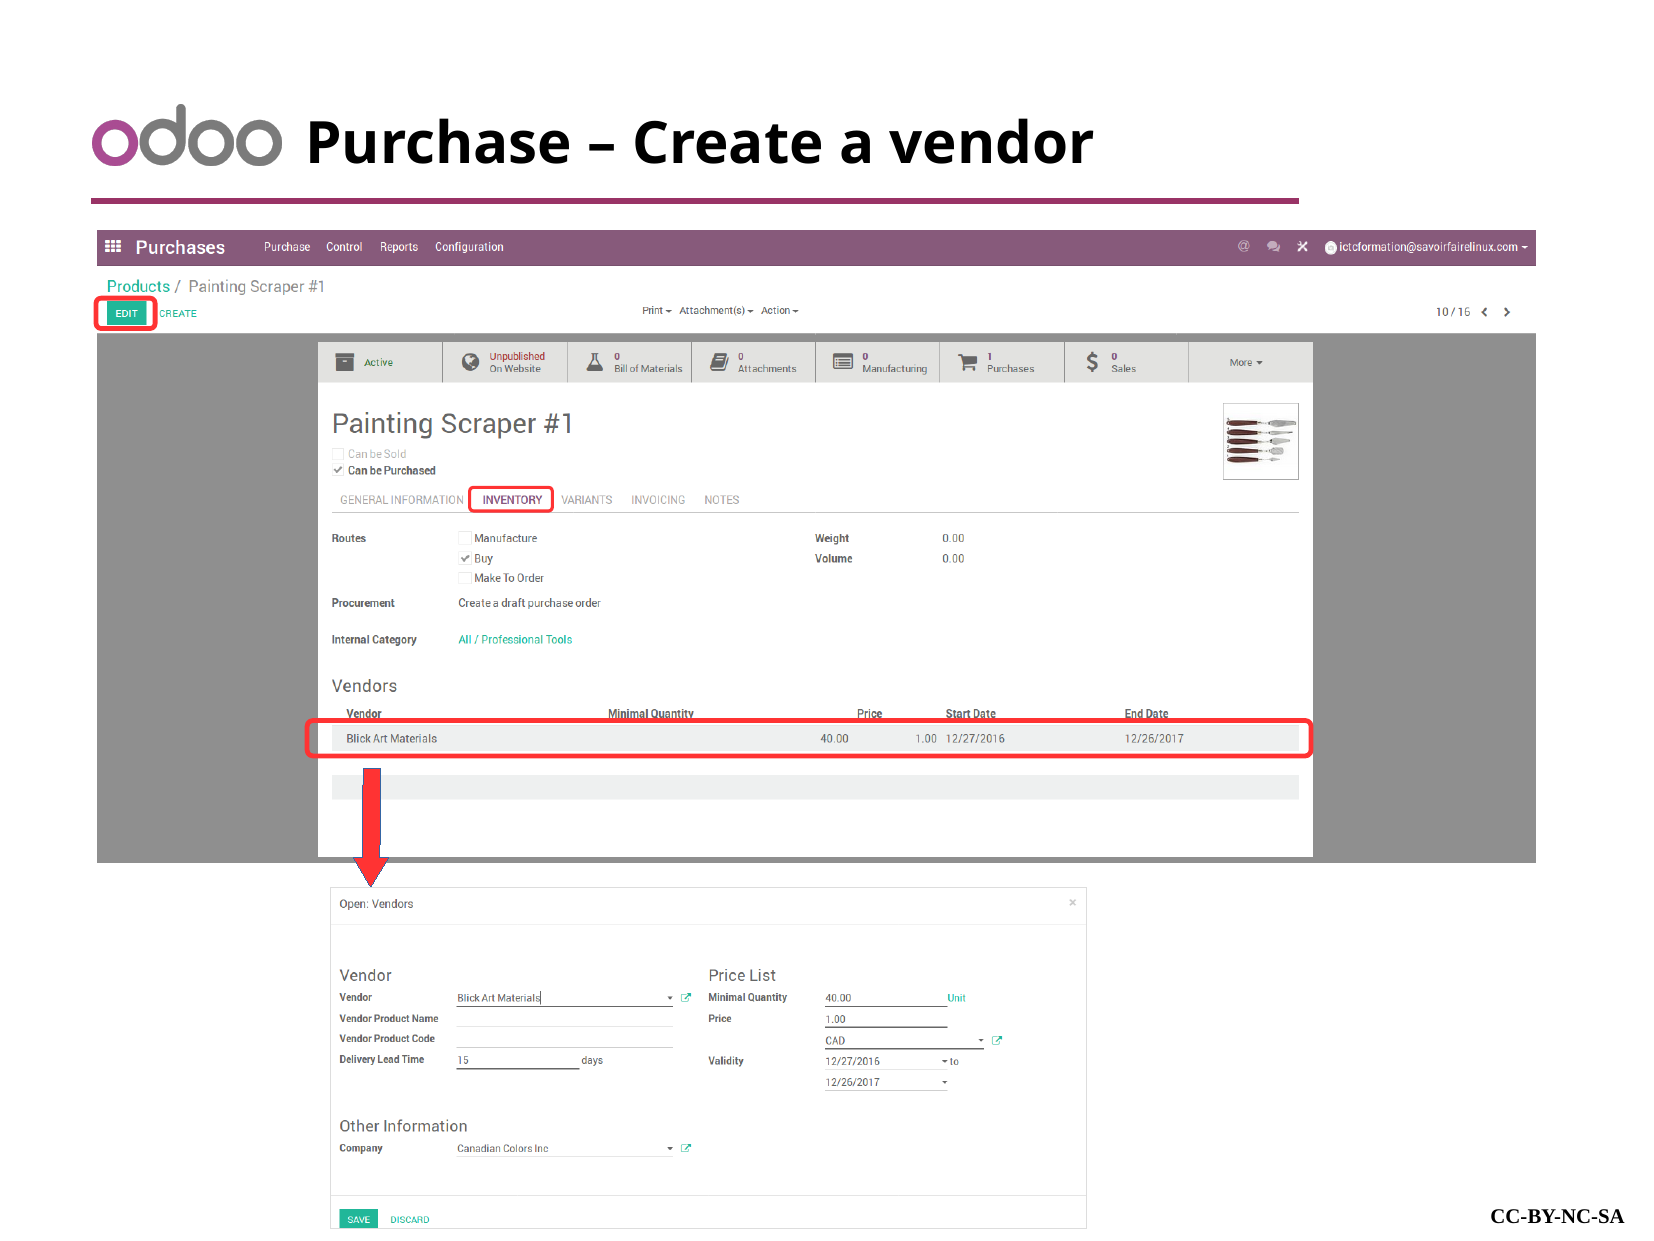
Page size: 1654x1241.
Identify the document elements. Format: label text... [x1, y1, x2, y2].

picture [330, 887, 1087, 1229]
text_box [307, 720, 1312, 756]
text_box [353, 768, 389, 887]
text_box [96, 298, 156, 329]
picture [92, 104, 282, 166]
picture [97, 230, 1536, 863]
title Purchase – Create a vendor [305, 37, 1568, 245]
text_box [469, 487, 553, 512]
